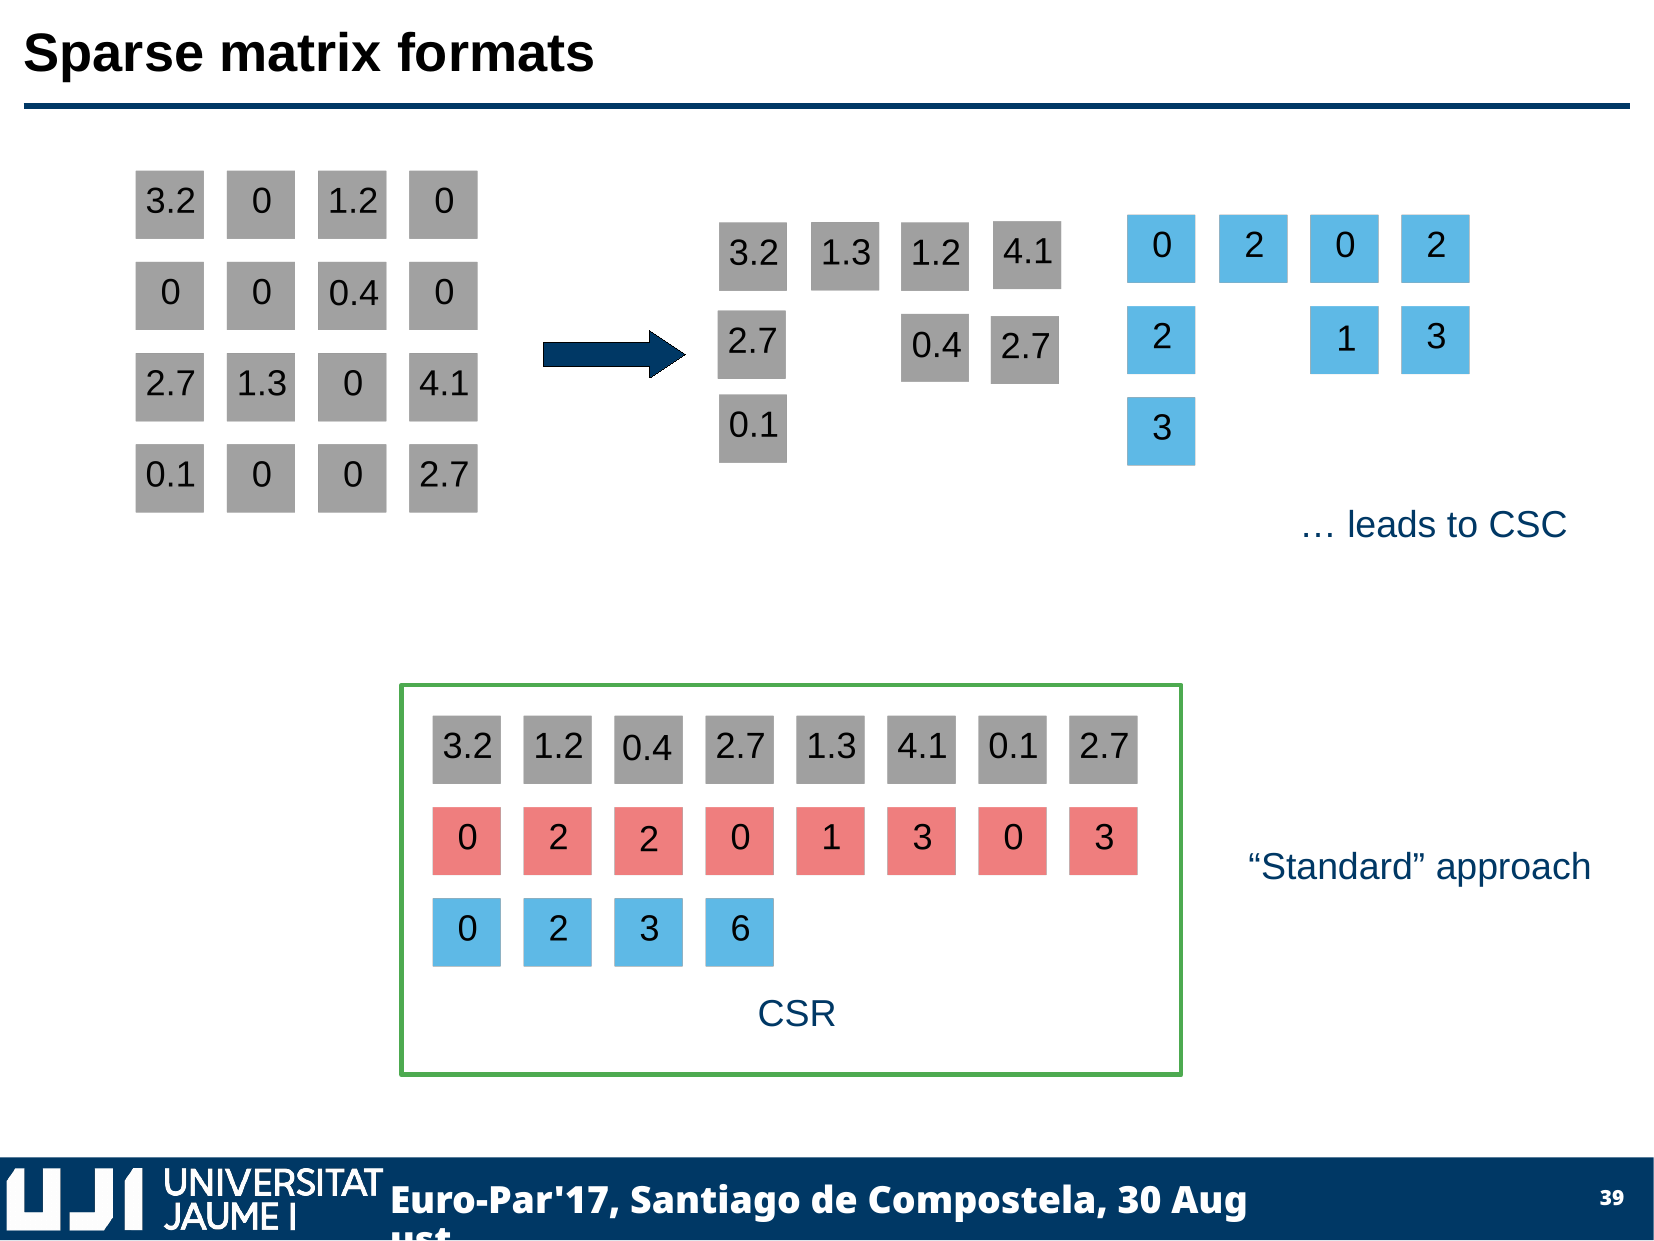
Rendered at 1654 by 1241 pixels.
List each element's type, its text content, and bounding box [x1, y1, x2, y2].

picture [425, 708, 1145, 974]
picture [710, 207, 1477, 473]
text_box … leads to CSC [1284, 496, 1583, 553]
text_box CSR [743, 985, 852, 1043]
text_box [543, 330, 686, 378]
picture [128, 163, 485, 520]
picture [0, 1158, 390, 1241]
text_box “Standard” approach [1233, 838, 1607, 896]
title Sparse matrix formats [23, 0, 1630, 107]
